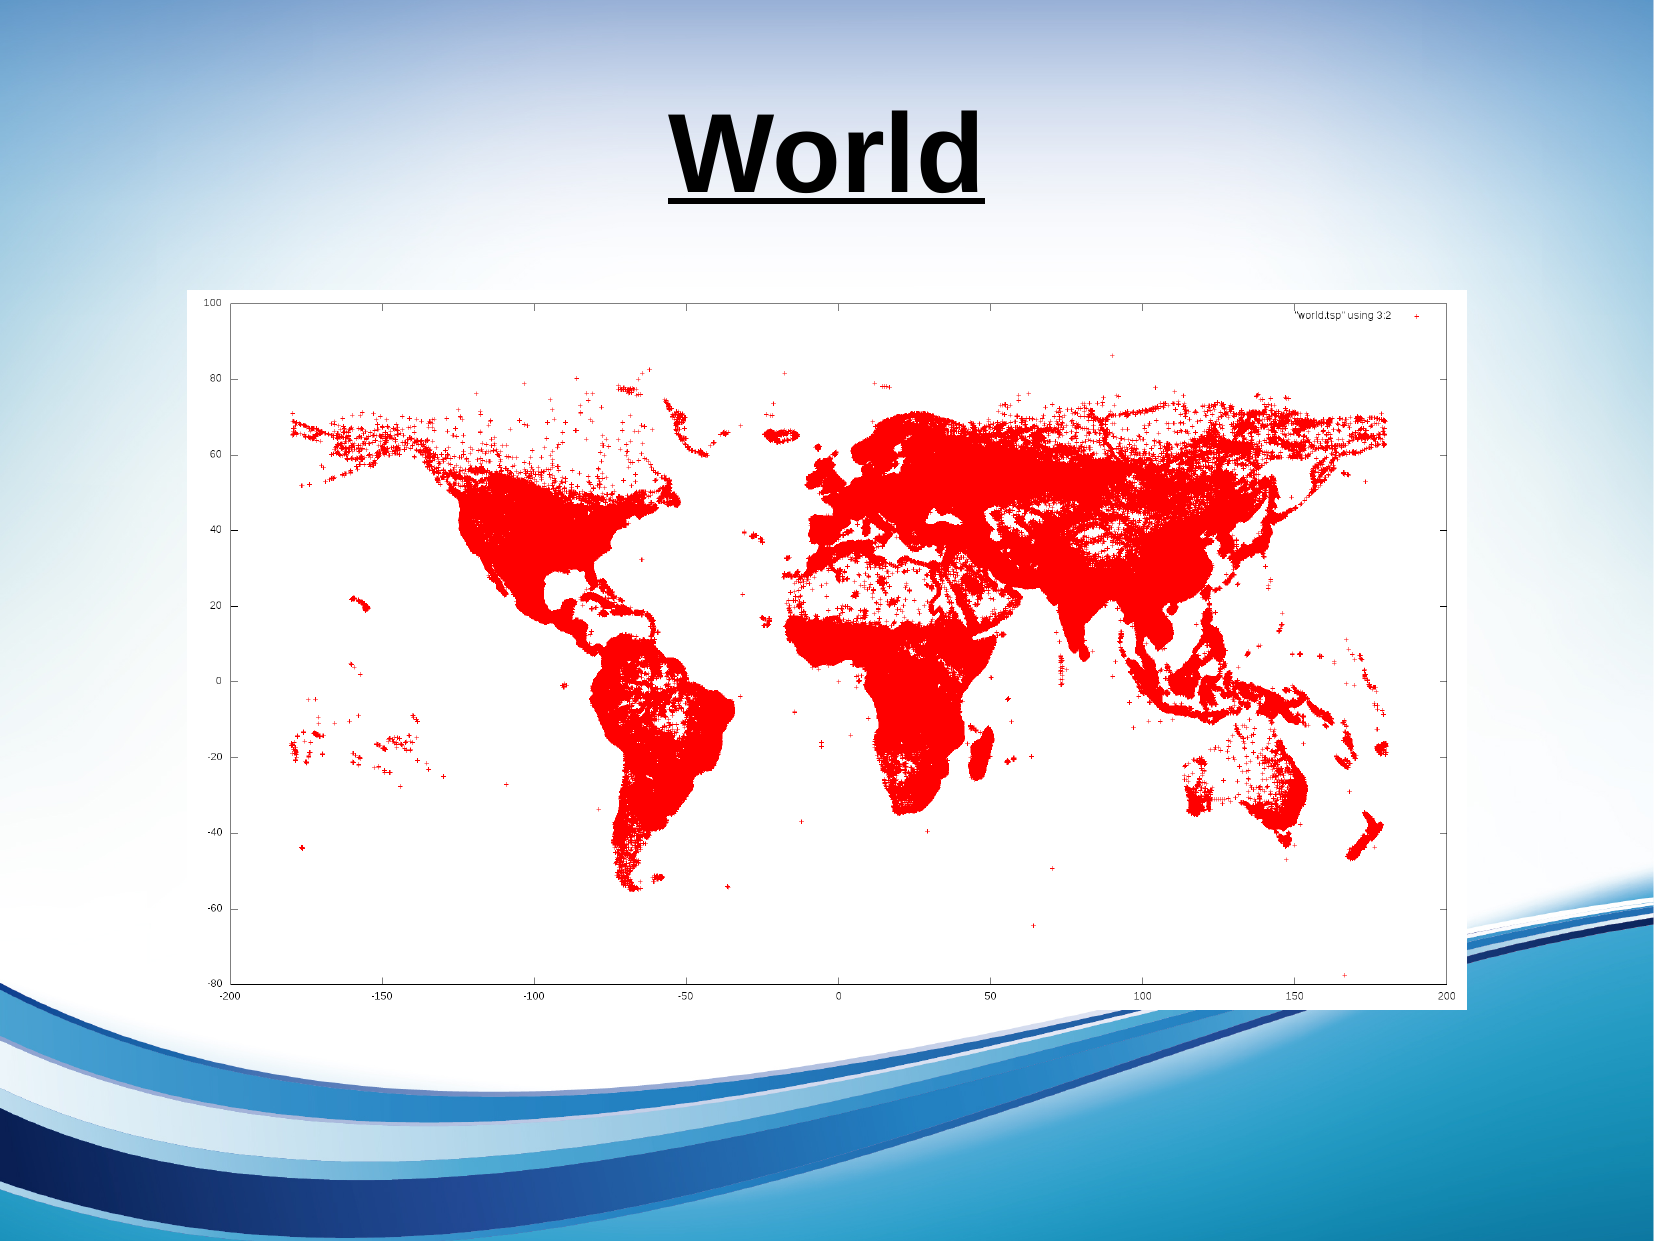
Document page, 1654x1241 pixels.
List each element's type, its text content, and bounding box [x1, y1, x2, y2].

picture [0, 0, 1654, 1241]
title World [82, 49, 1571, 257]
